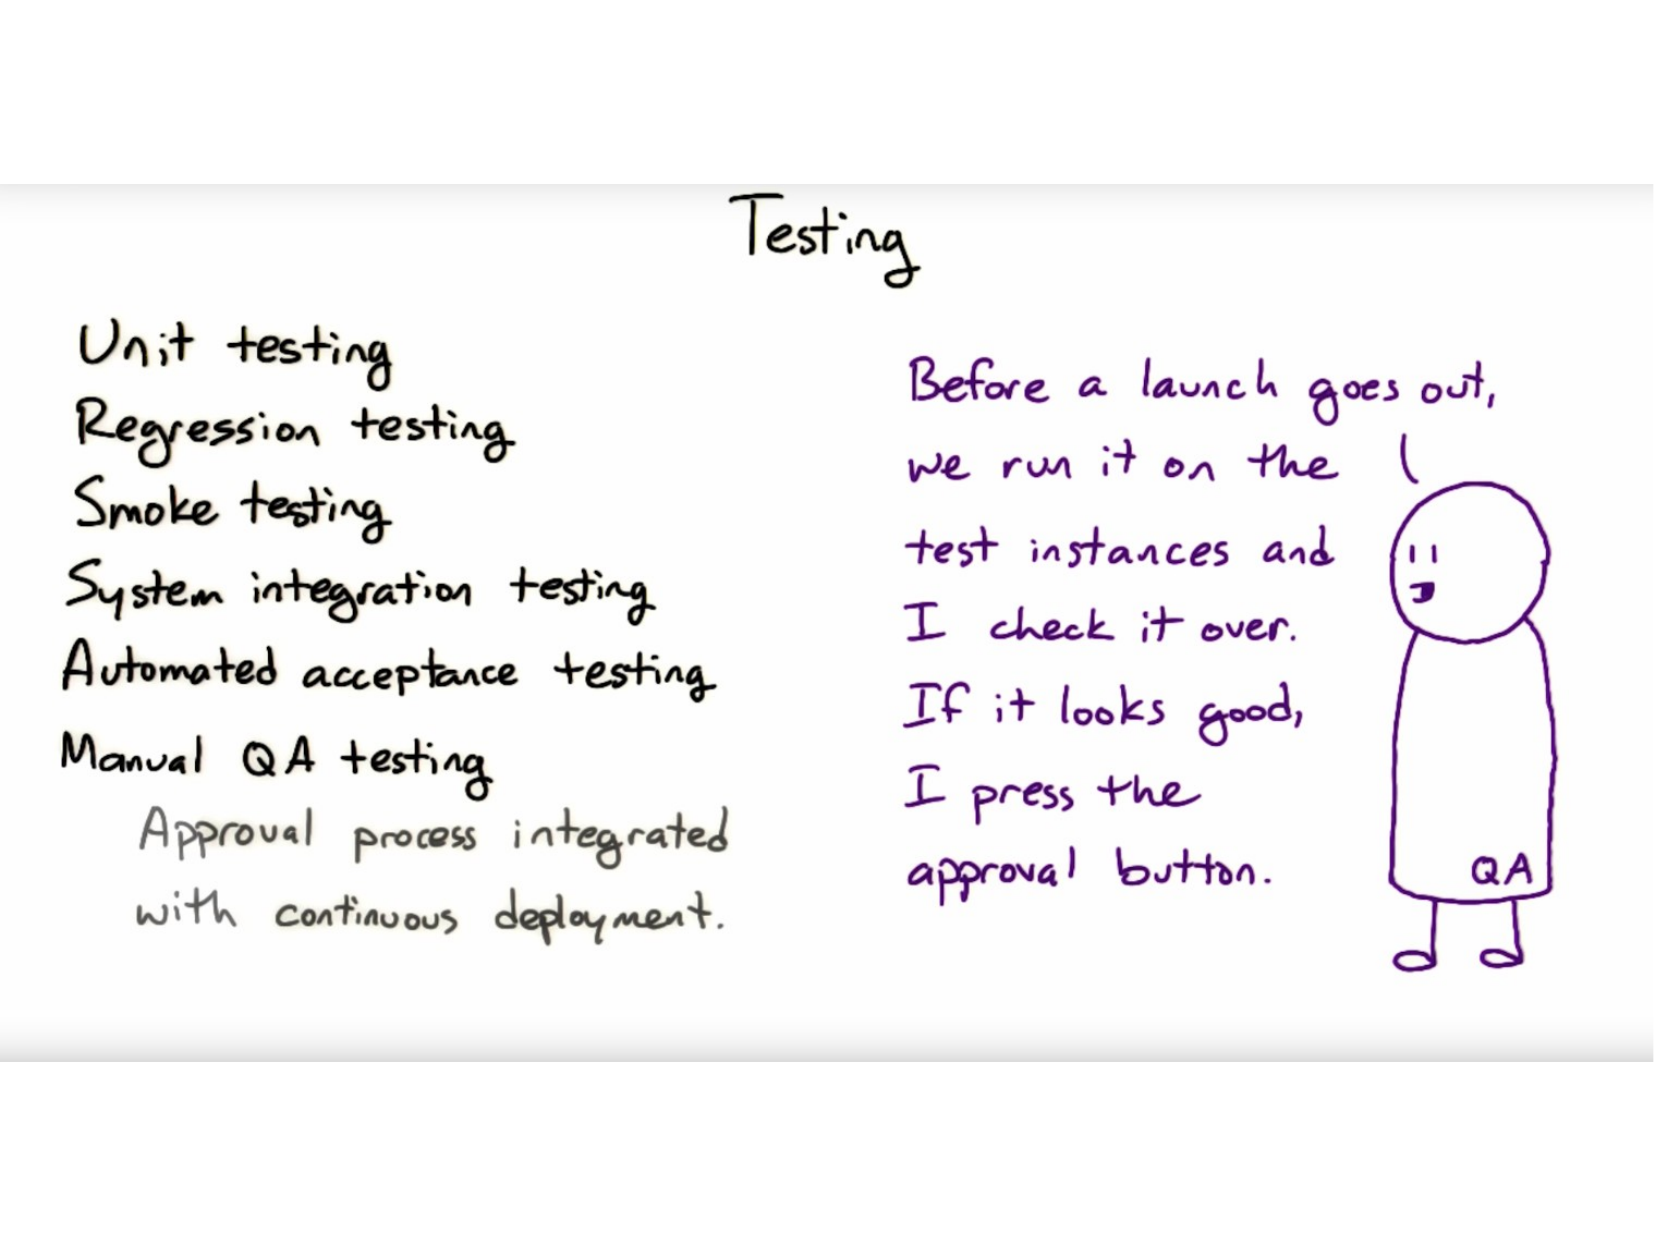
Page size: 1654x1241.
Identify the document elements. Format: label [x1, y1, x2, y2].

picture [0, 184, 1654, 1062]
